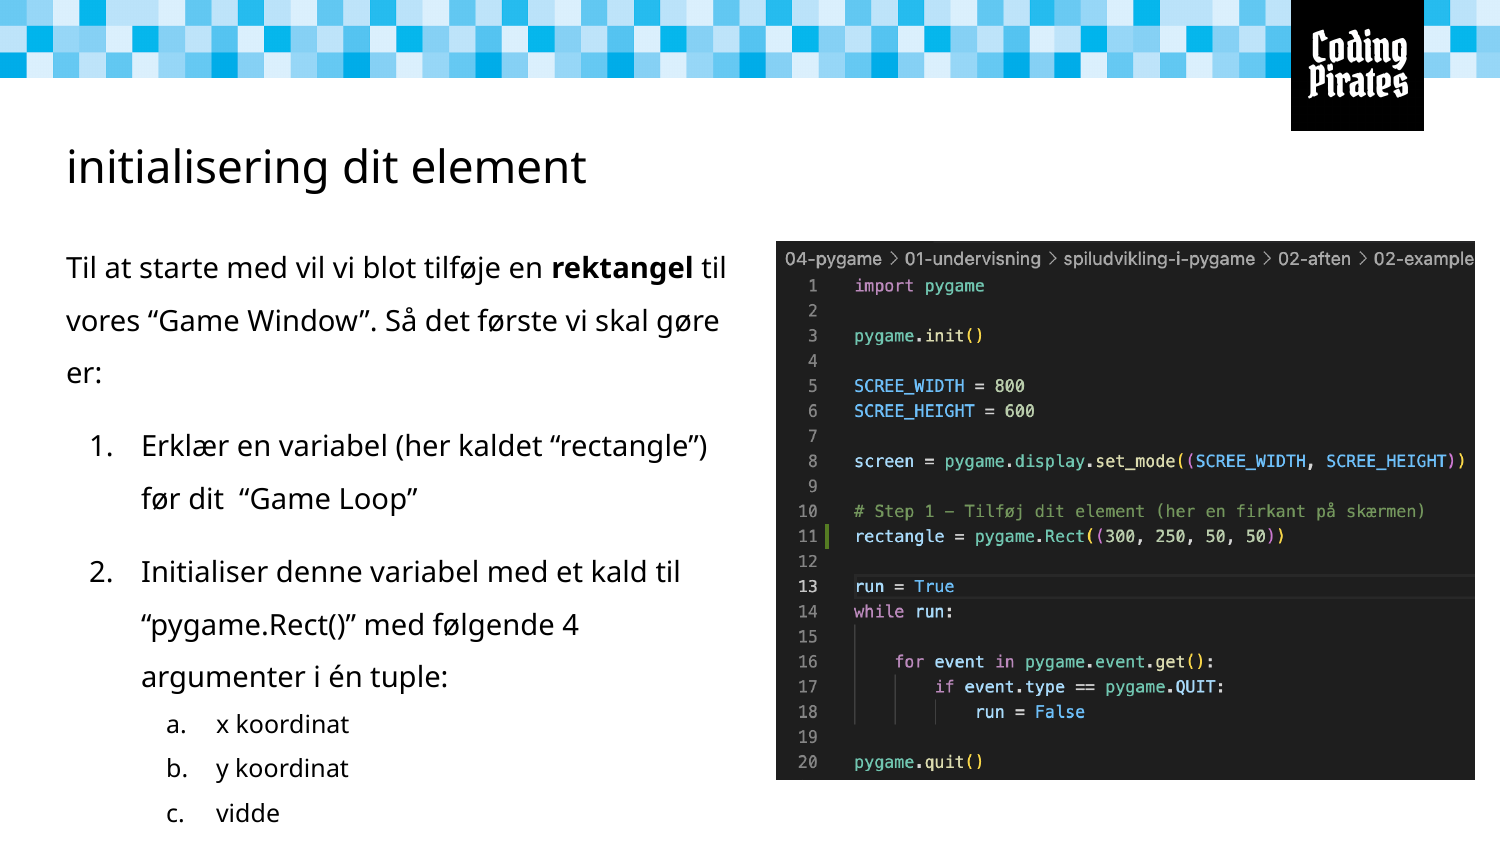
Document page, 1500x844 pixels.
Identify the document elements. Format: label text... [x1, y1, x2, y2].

list Til at starte med vil vi blot tilføje en rektangel til vores “Game Window”. Så det første vi skal gøre er: Erklær en variabel (her kaldet “rectangle”) før dit “Game Loop” Initialiser denne variabel med et kald til “pygame.Rect()” med følgende 4 argumenter i én tuple: x koordinat y koordinat vidde bredde [51, 216, 752, 832]
picture [776, 241, 1475, 780]
picture [1291, 0, 1424, 131]
picture [0, 0, 1056, 78]
title initialisering dit element [51, 123, 1223, 217]
